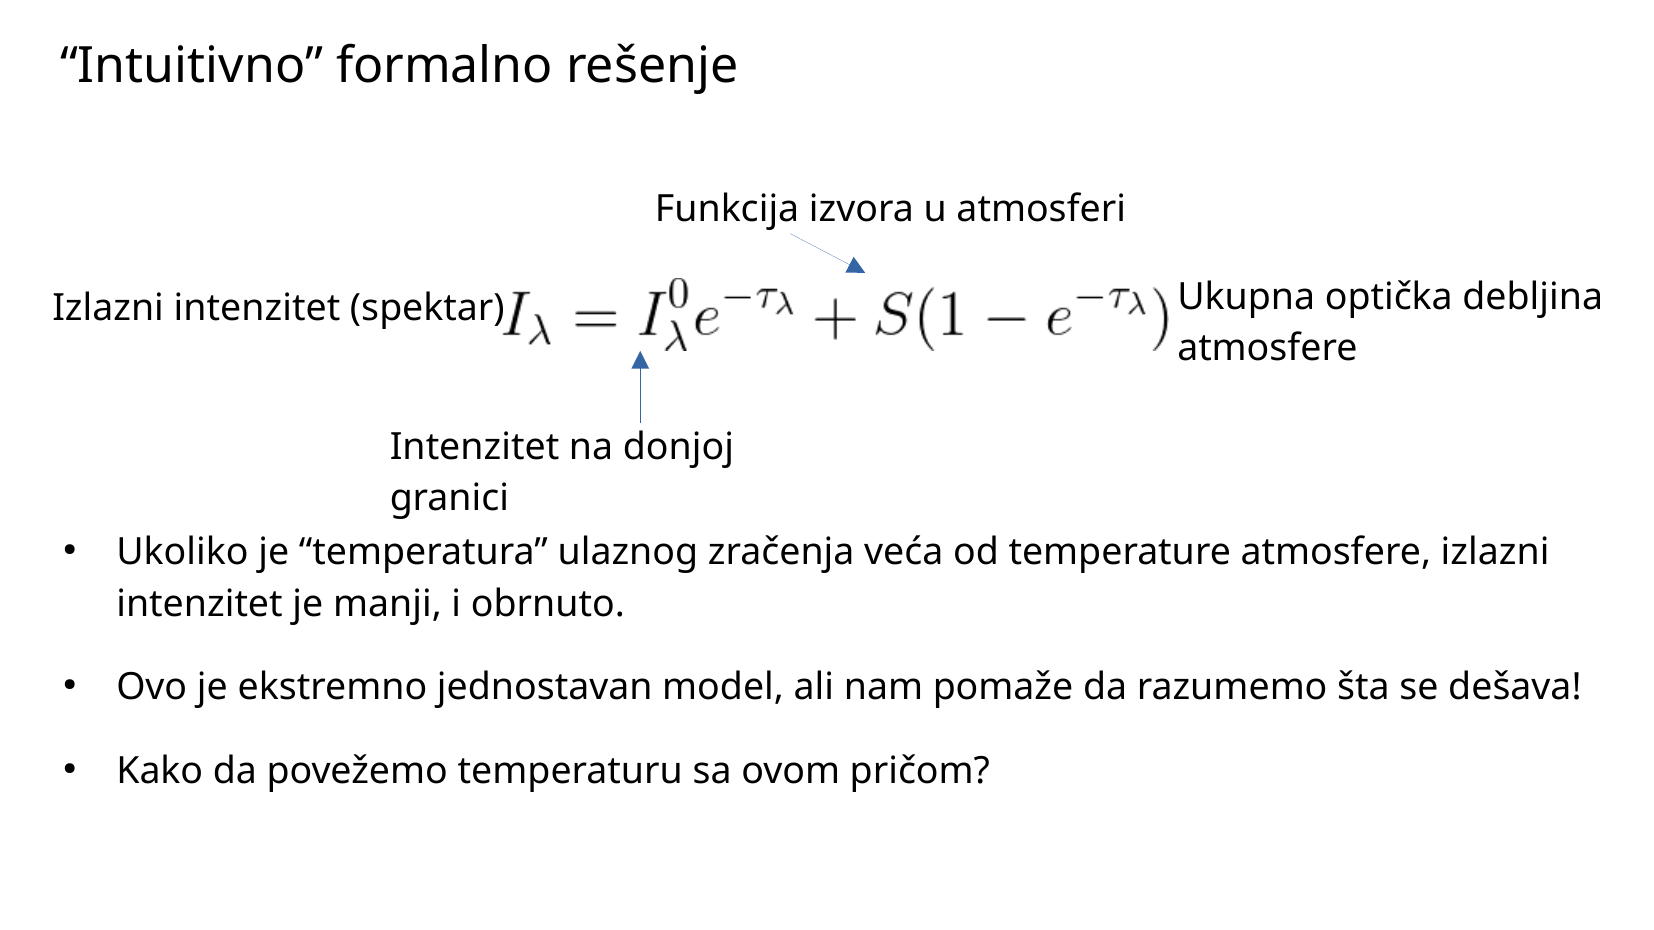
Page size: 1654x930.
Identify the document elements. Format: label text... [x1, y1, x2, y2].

picture [502, 278, 1162, 351]
text_box Funkcija izvora u atmosferi [640, 174, 1203, 234]
text_box Izlazni intenzitet (spektar) [37, 272, 601, 333]
list Ukoliko je “temperatura” ulaznog zračenja veća od temperature atmosfere, izlazni intenzitet je manji, i obrnuto. Ovo je ekstremno jednostavan model, ali nam pomaže da razumemo šta se dešava! Kako da povežemo temperaturu sa ovom pričom? [45, 525, 1635, 880]
text_box Ukupna optička debljina atmosfere [1162, 262, 1653, 367]
title “Intuitivno” formalno rešenje [59, 13, 1648, 113]
text_box Intenzitet na donjoj granici [375, 412, 863, 488]
